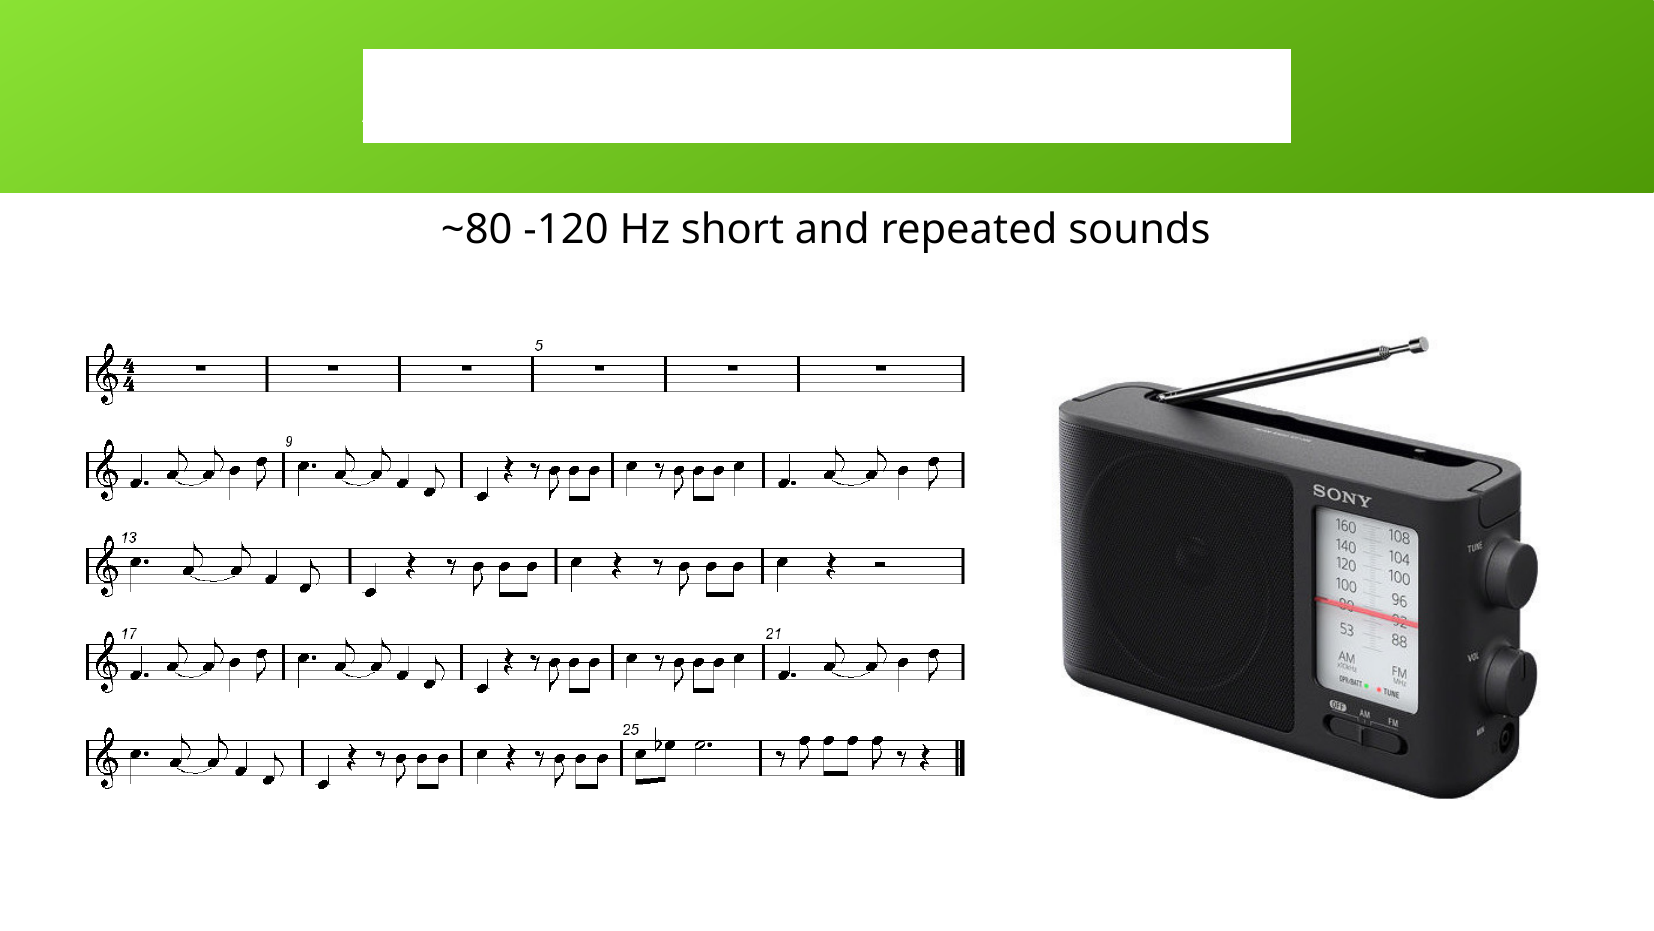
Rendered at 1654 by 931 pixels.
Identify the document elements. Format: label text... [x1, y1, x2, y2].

text_box ~80 -120 Hz short and repeated sounds [375, 158, 1276, 296]
title A more plausible explanation [0, 0, 1654, 193]
picture [47, 274, 1592, 861]
